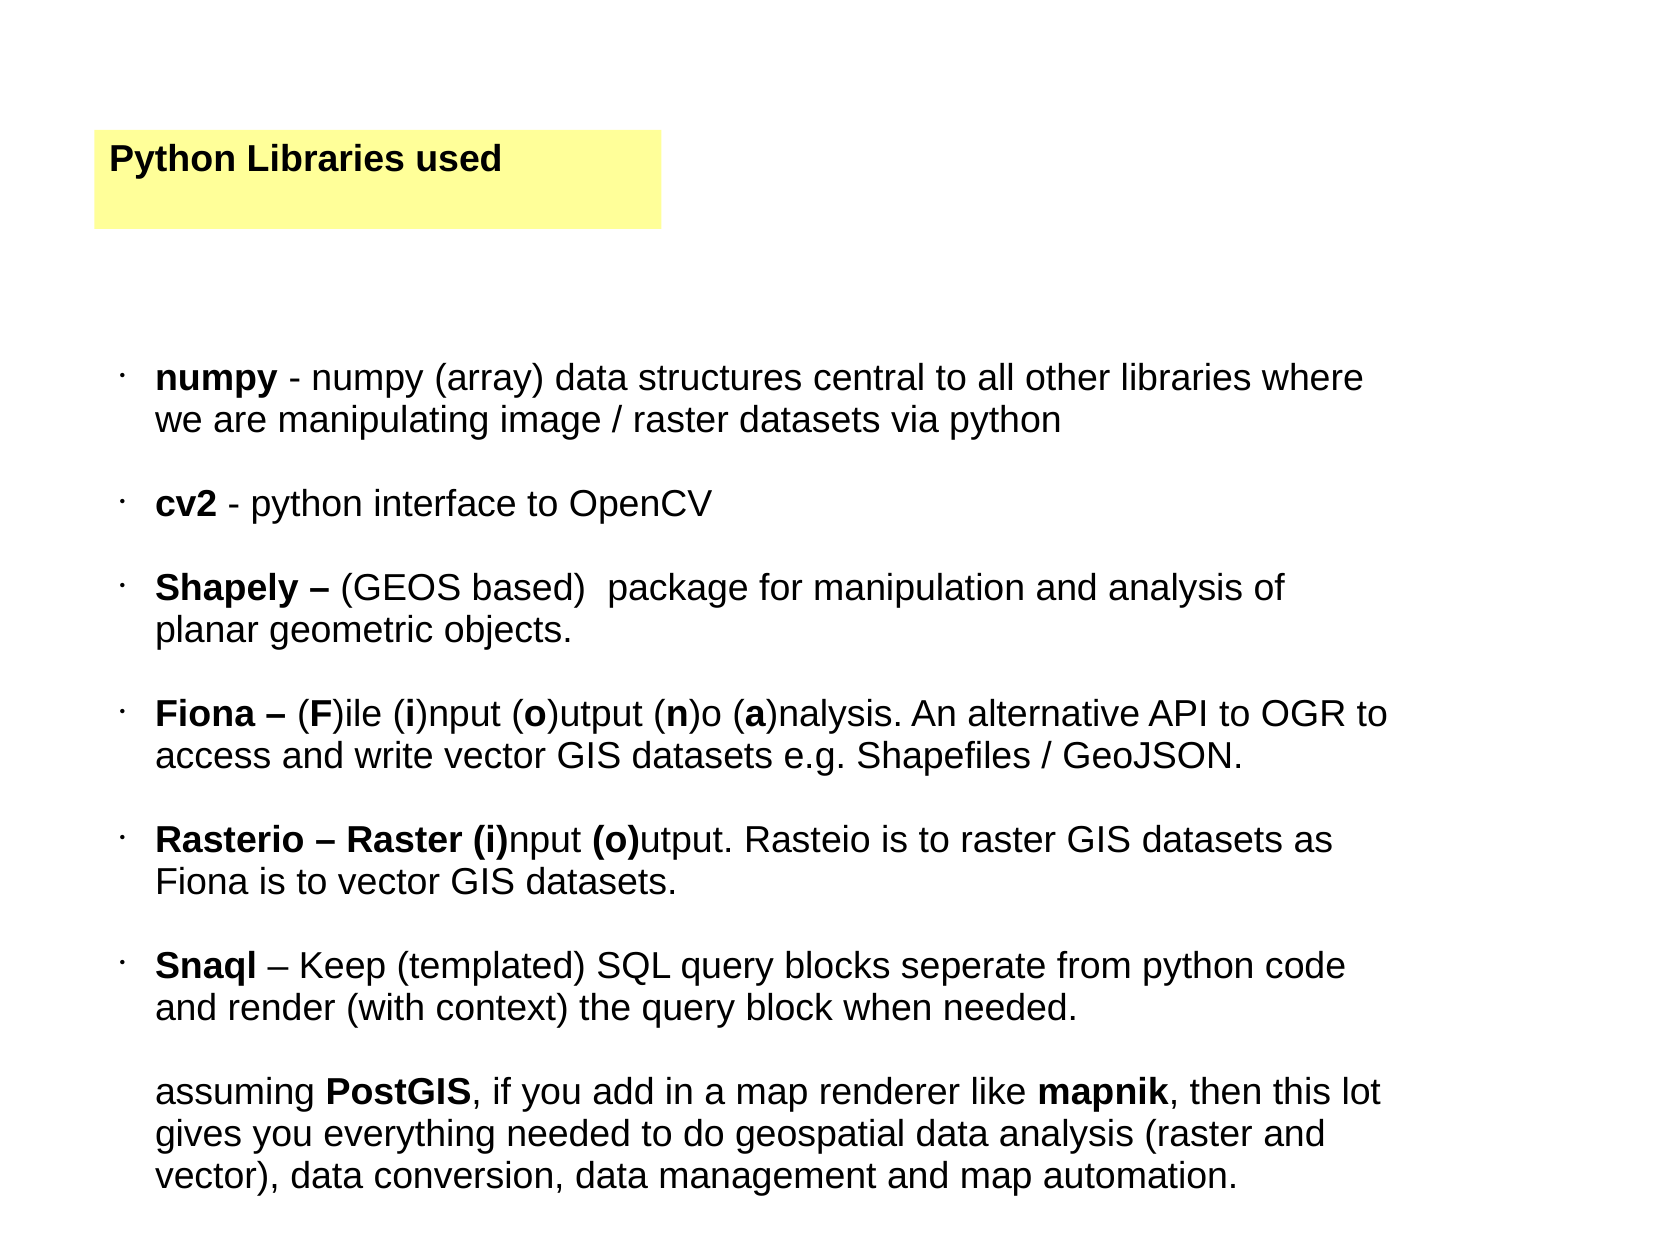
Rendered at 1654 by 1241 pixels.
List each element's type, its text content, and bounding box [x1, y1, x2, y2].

text_box numpy - numpy (array) data structures central to all other libraries where we are manipulating image / raster datasets via python cv2 - python interface to OpenCV Shapely – (GEOS based) package for manipulation and analysis of planar geometric objects. Fiona – (F)ile (i)nput (o)utput (n)o (a)nalysis. An alternative API to OGR to access and write vector GIS datasets e.g. Shapefiles / GeoJSON. Rasterio – Raster (i)nput (o)utput. Rasteio is to raster GIS datasets as Fiona is to vector GIS datasets. Snaql – Keep (templated) SQL query blocks seperate from python code and render (with context) the query block when needed. assuming PostGIS, if you add in a map renderer like mapnik, then this lot gives you everything needed to do geospatial data analysis (raster and vector), data conversion, data management and map automation. [104, 307, 1406, 1241]
text_box Python Libraries used [94, 129, 662, 229]
